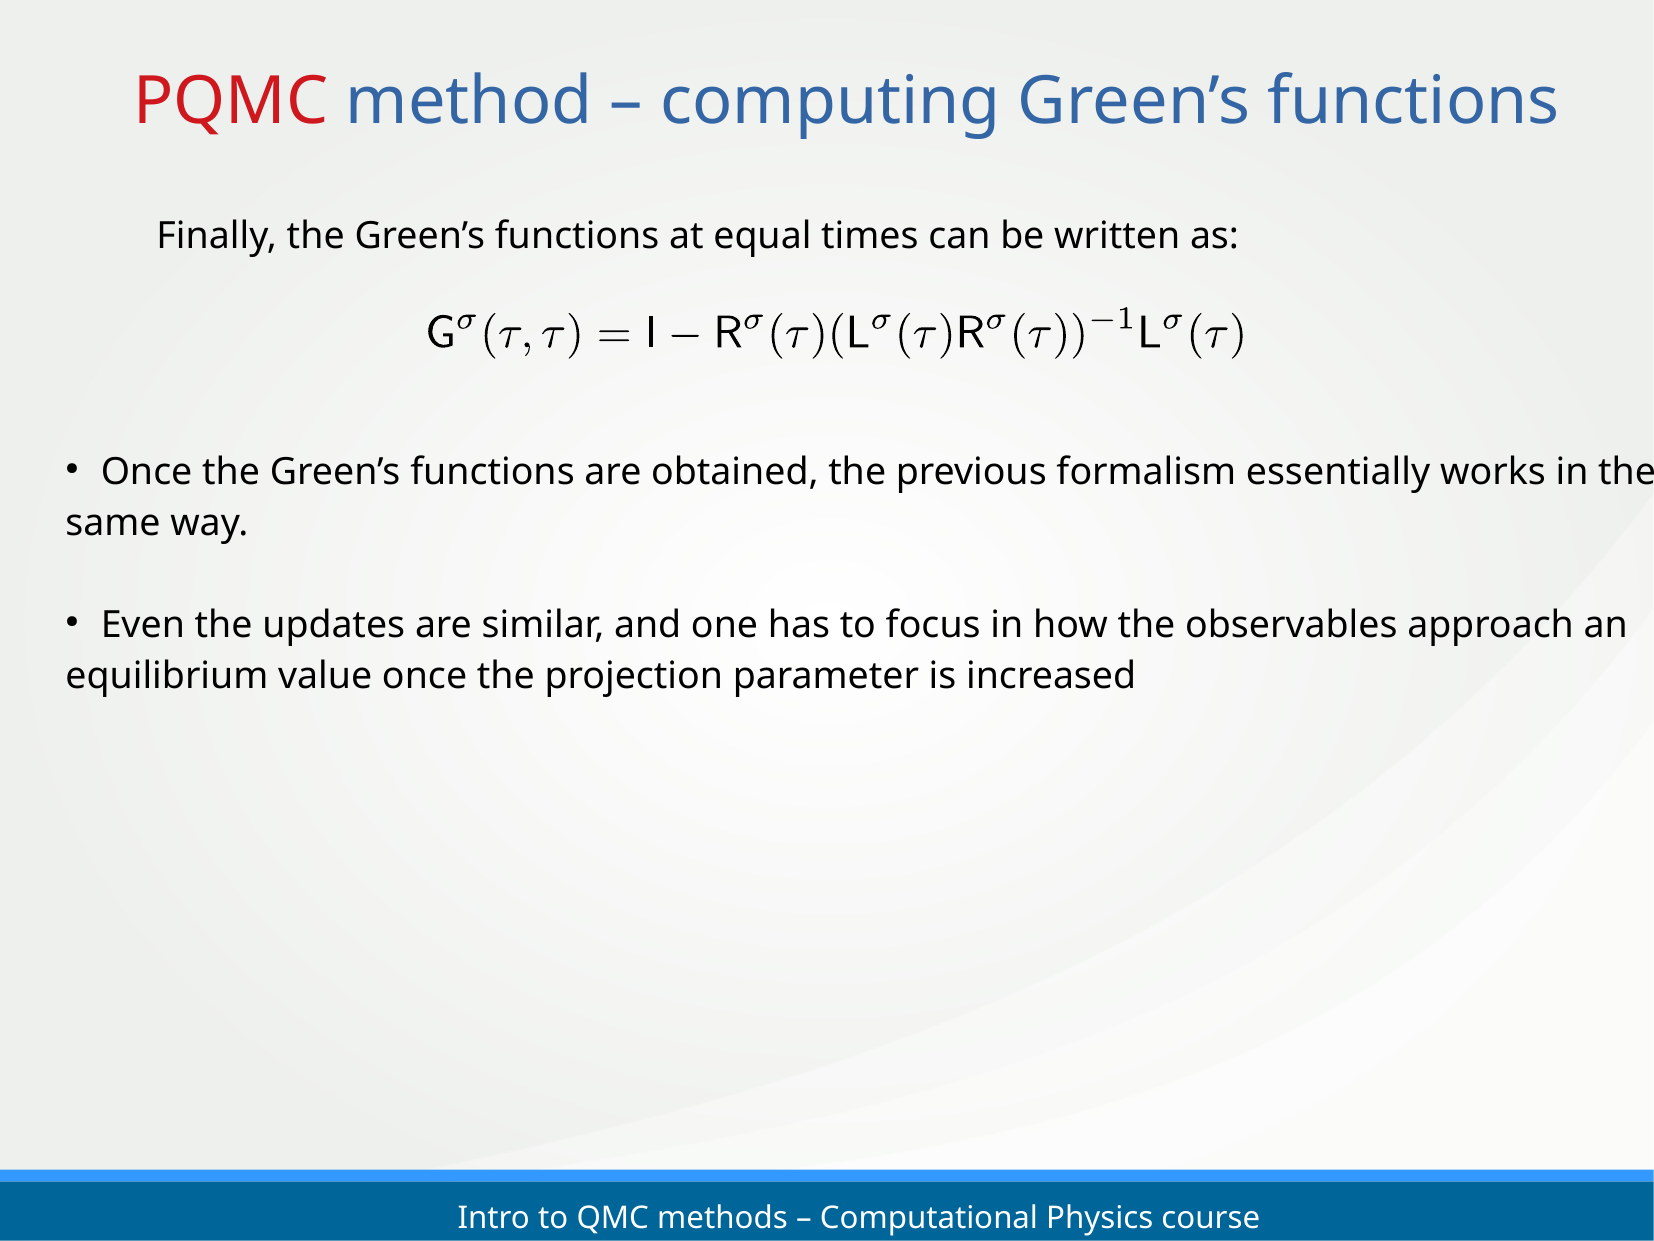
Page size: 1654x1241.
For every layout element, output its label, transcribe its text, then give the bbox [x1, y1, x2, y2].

text_box Finally, the Green’s functions at equal times can be written as: [141, 200, 1220, 258]
picture [0, 0, 1654, 1169]
text_box Once the Green’s functions are obtained, the previous formalism essentially works in the same way. Even the updates are similar, and one has to focus in how the observables approach an equilibrium value once the projection parameter is increased [50, 437, 1619, 663]
text_box [425, 307, 1248, 359]
text_box PQMC method – computing Green’s functions [82, 45, 1624, 187]
